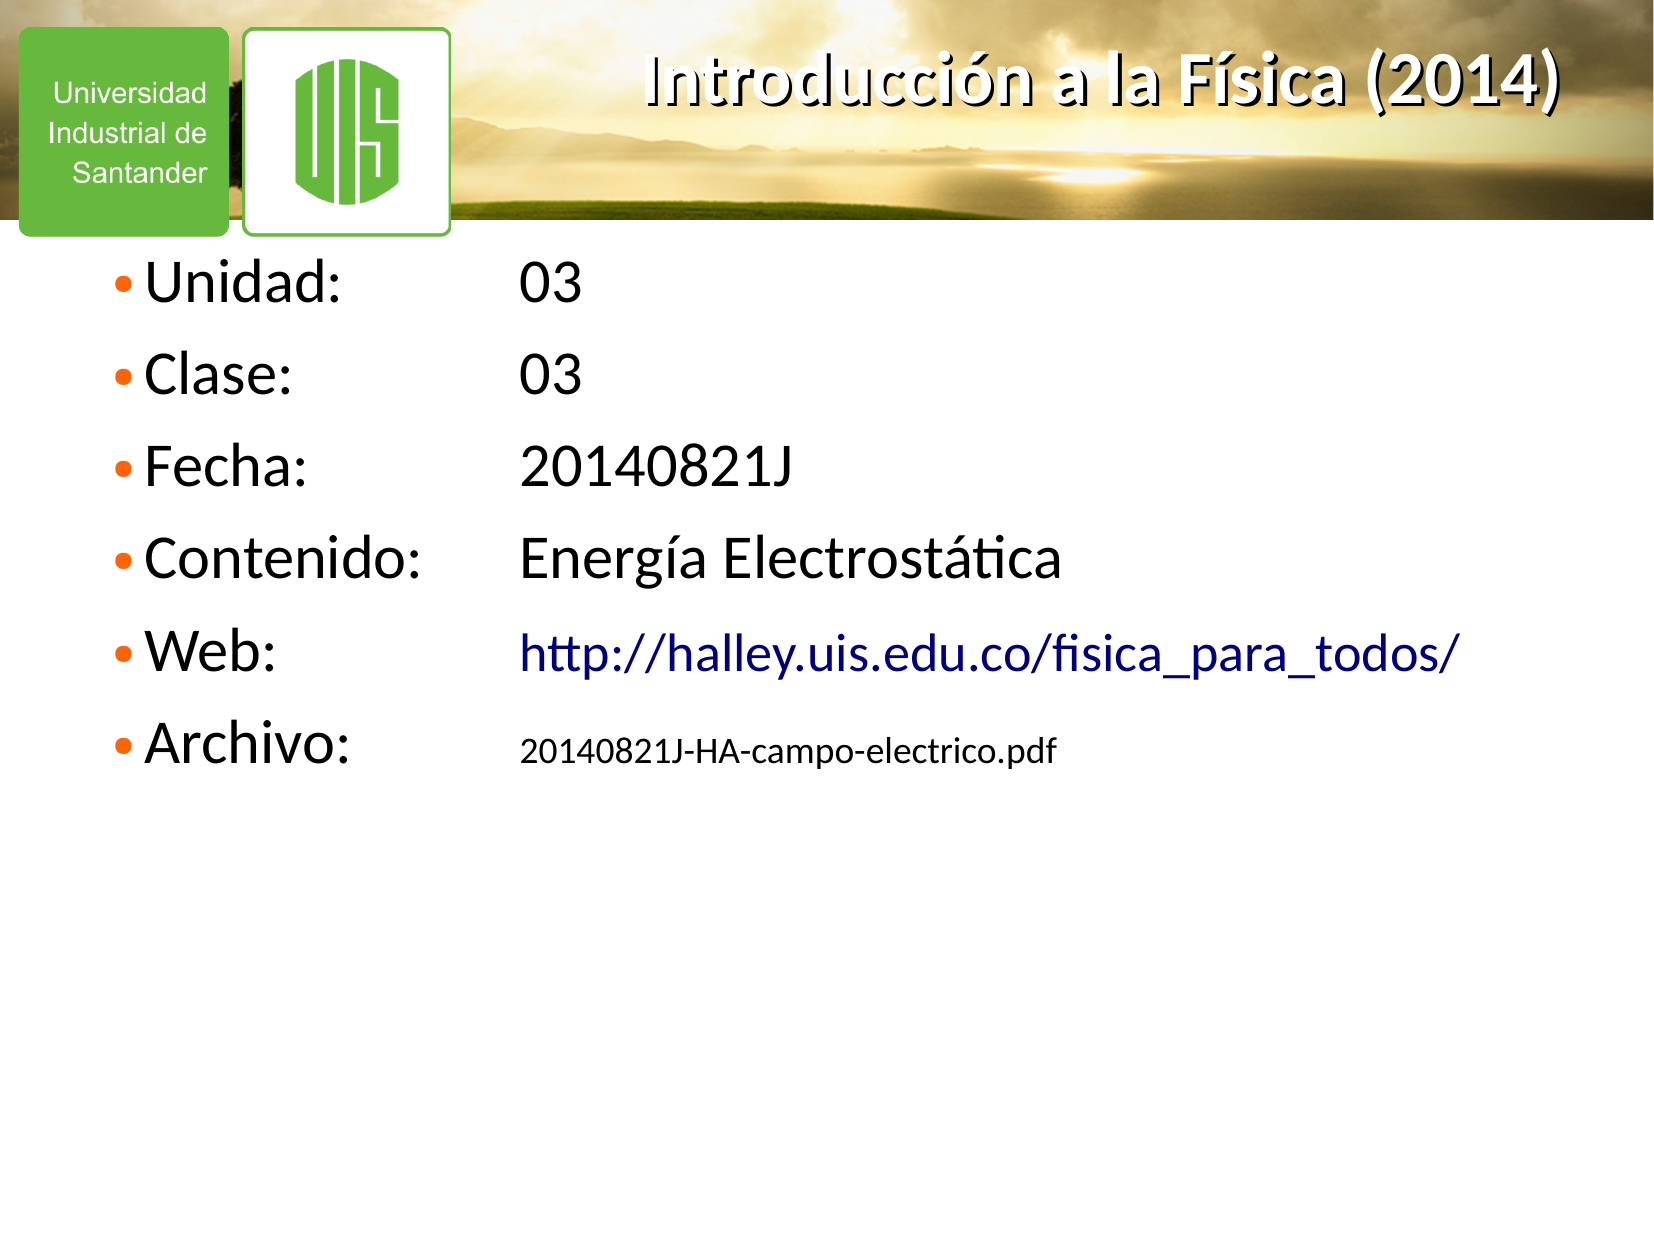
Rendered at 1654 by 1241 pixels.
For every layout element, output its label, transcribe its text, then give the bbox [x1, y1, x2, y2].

list Unidad: 03 Clase: 03 Fecha: 20140821J Contenido: Energía Electrostática Web: http://halley.uis.edu.co/fisica_para_todos/ Archivo: 20140821J-HA-campo-electrico.pdf [82, 255, 1571, 1126]
title Introducción a la Física (2014) [75, 19, 1564, 151]
picture [0, 0, 1654, 237]
